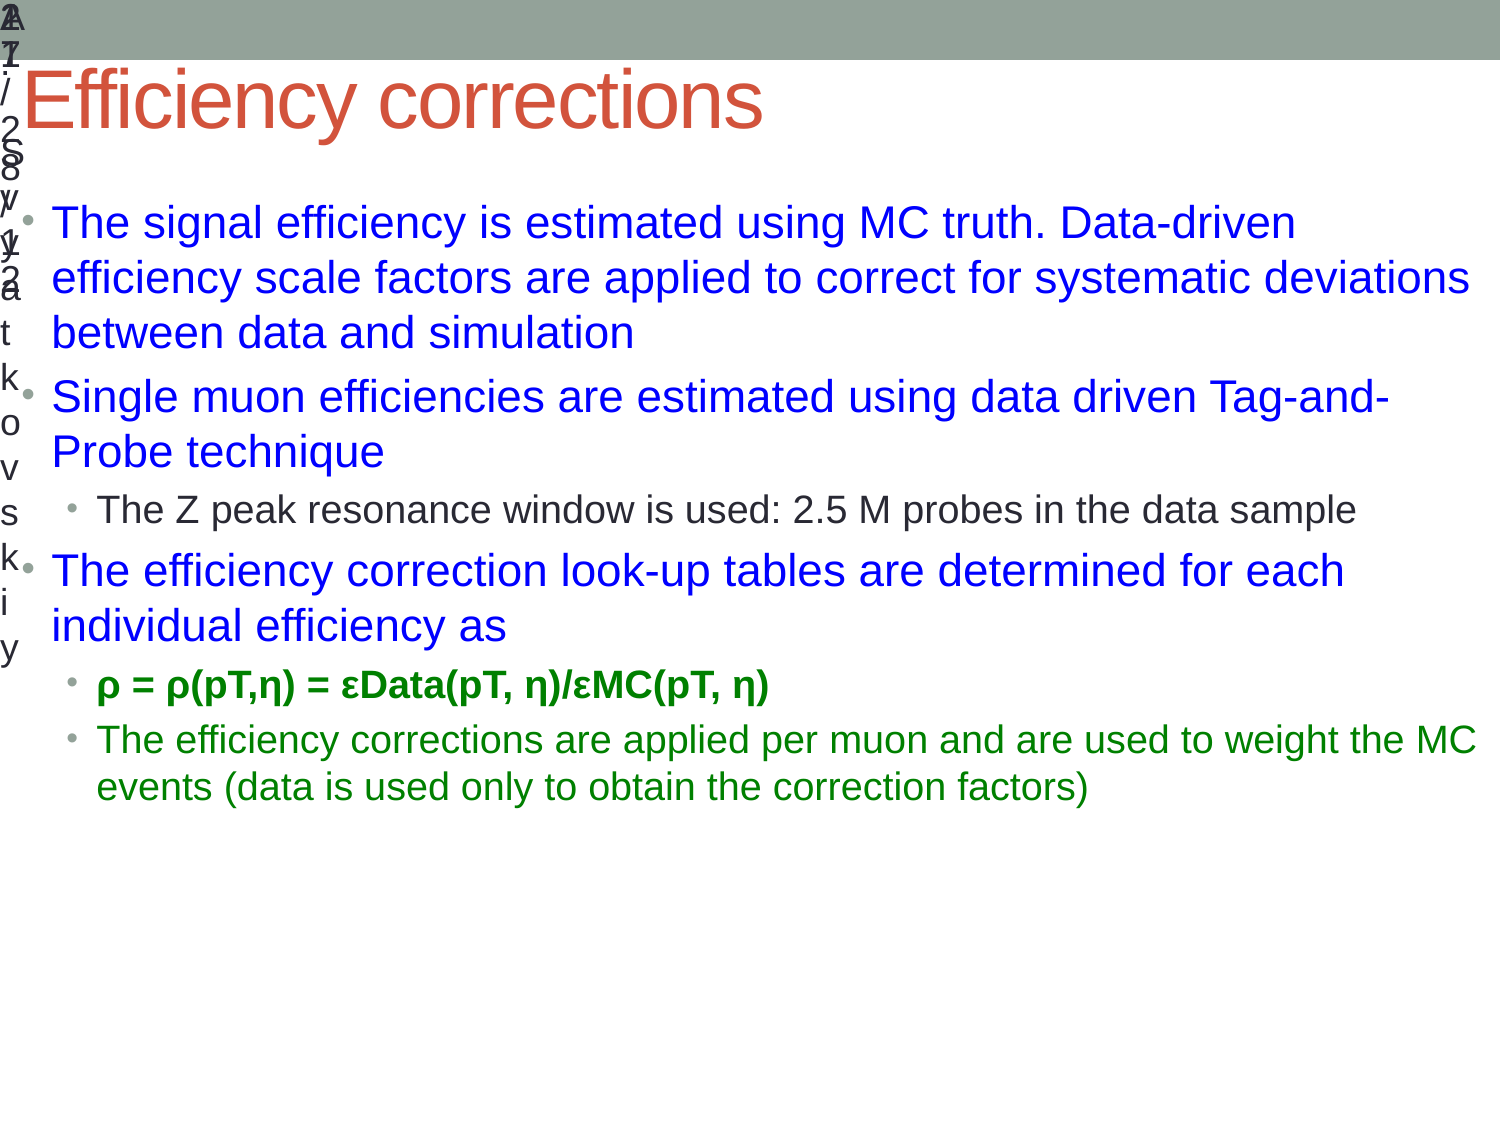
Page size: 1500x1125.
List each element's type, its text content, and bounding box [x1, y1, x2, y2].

list The signal efficiency is estimated using MC truth. Data-driven efficiency scale factors are applied to correct for systematic deviations between data and simulation Single muon efficiencies are estimated using data driven Tag-and-Probe technique The Z peak resonance window is used: 2.5 M probes in the data sample The efficiency correction look-up tables are determined for each individual efficiency as ρ = ρ(pT,η) = εData(pT, η)/εMC(pT, η) The efficiency corrections are applied per muon and are used to weight the MC events (data is used only to obtain the correction factors) [6, 185, 1500, 1056]
title Efficiency corrections [6, 13, 1357, 177]
